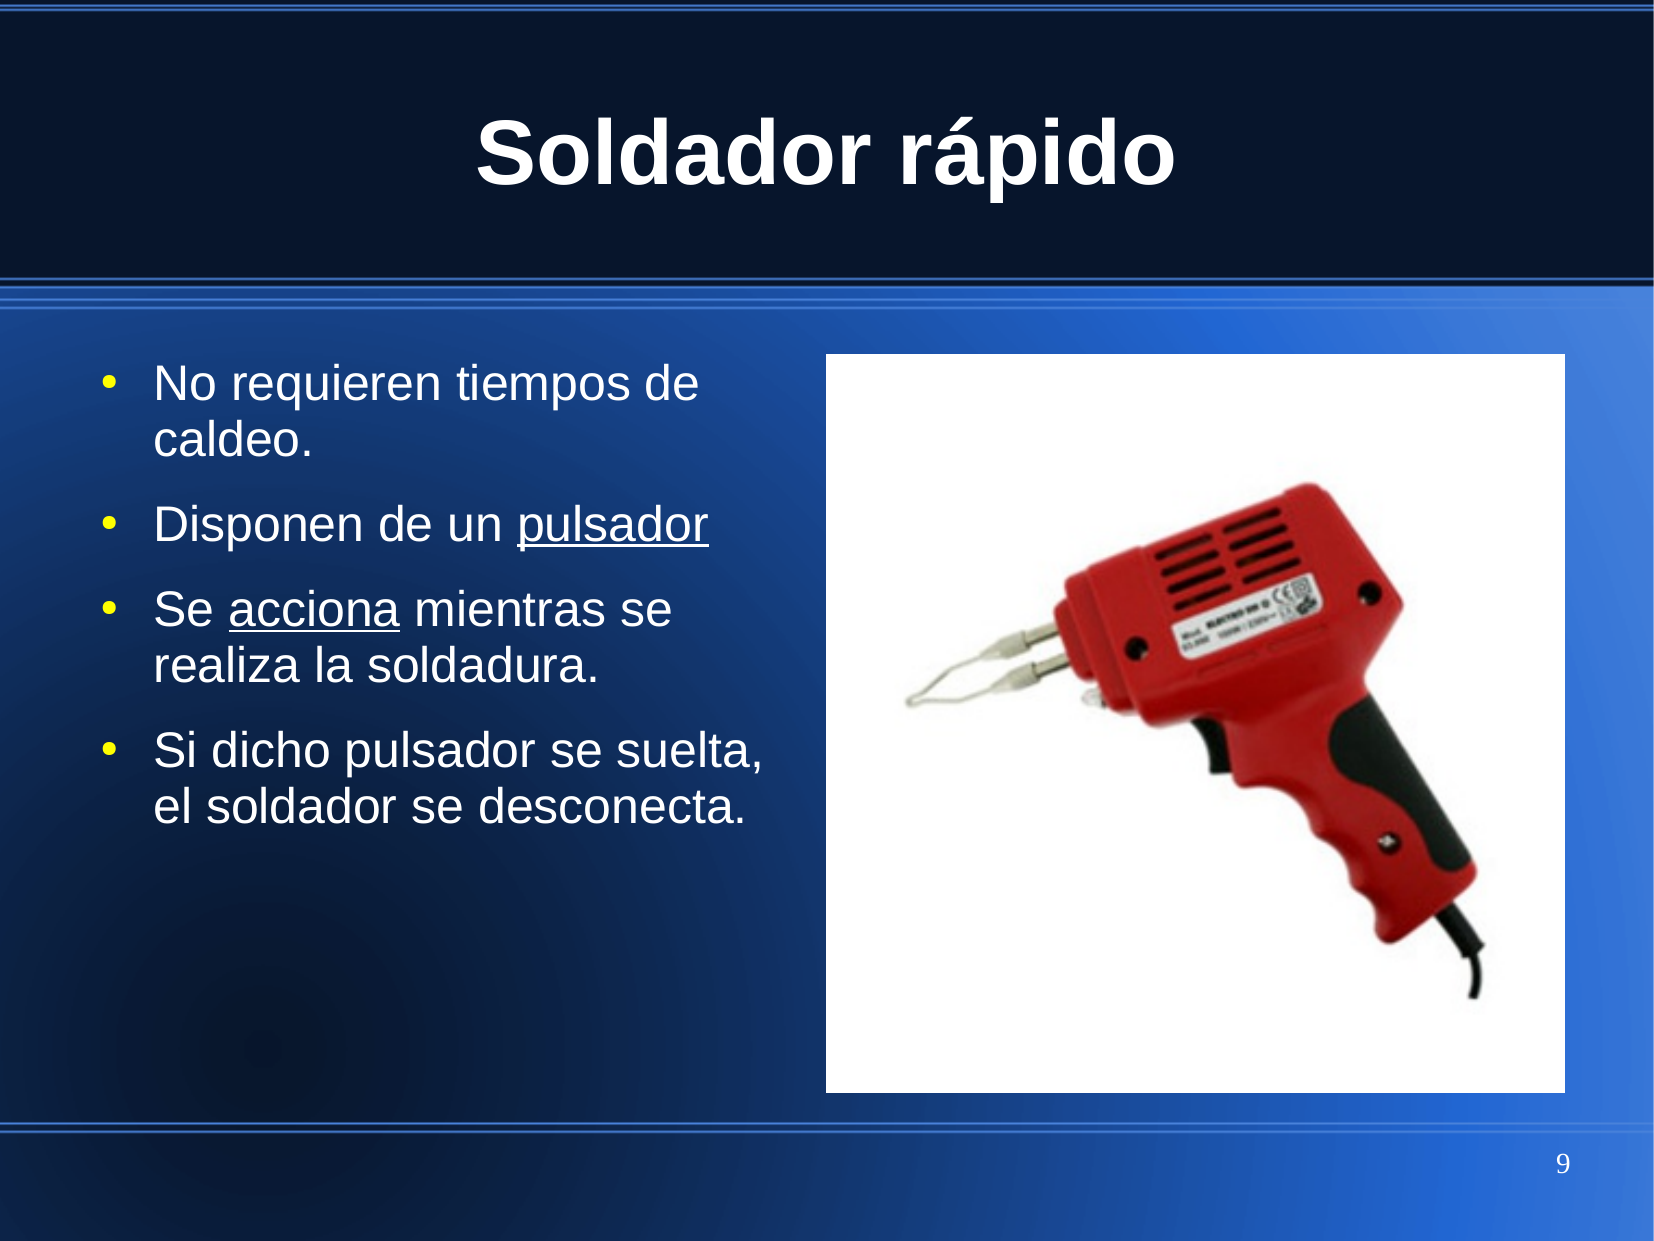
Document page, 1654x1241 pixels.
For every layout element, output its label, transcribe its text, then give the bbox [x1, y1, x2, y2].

list No requieren tiempos de caldeo. Disponen de un pulsador Se acciona mientras se realiza la soldadura. Si dicho pulsador se suelta, el soldador se desconecta. [82, 355, 809, 1058]
picture [0, 0, 1654, 1241]
title Soldador rápido [82, 49, 1571, 257]
